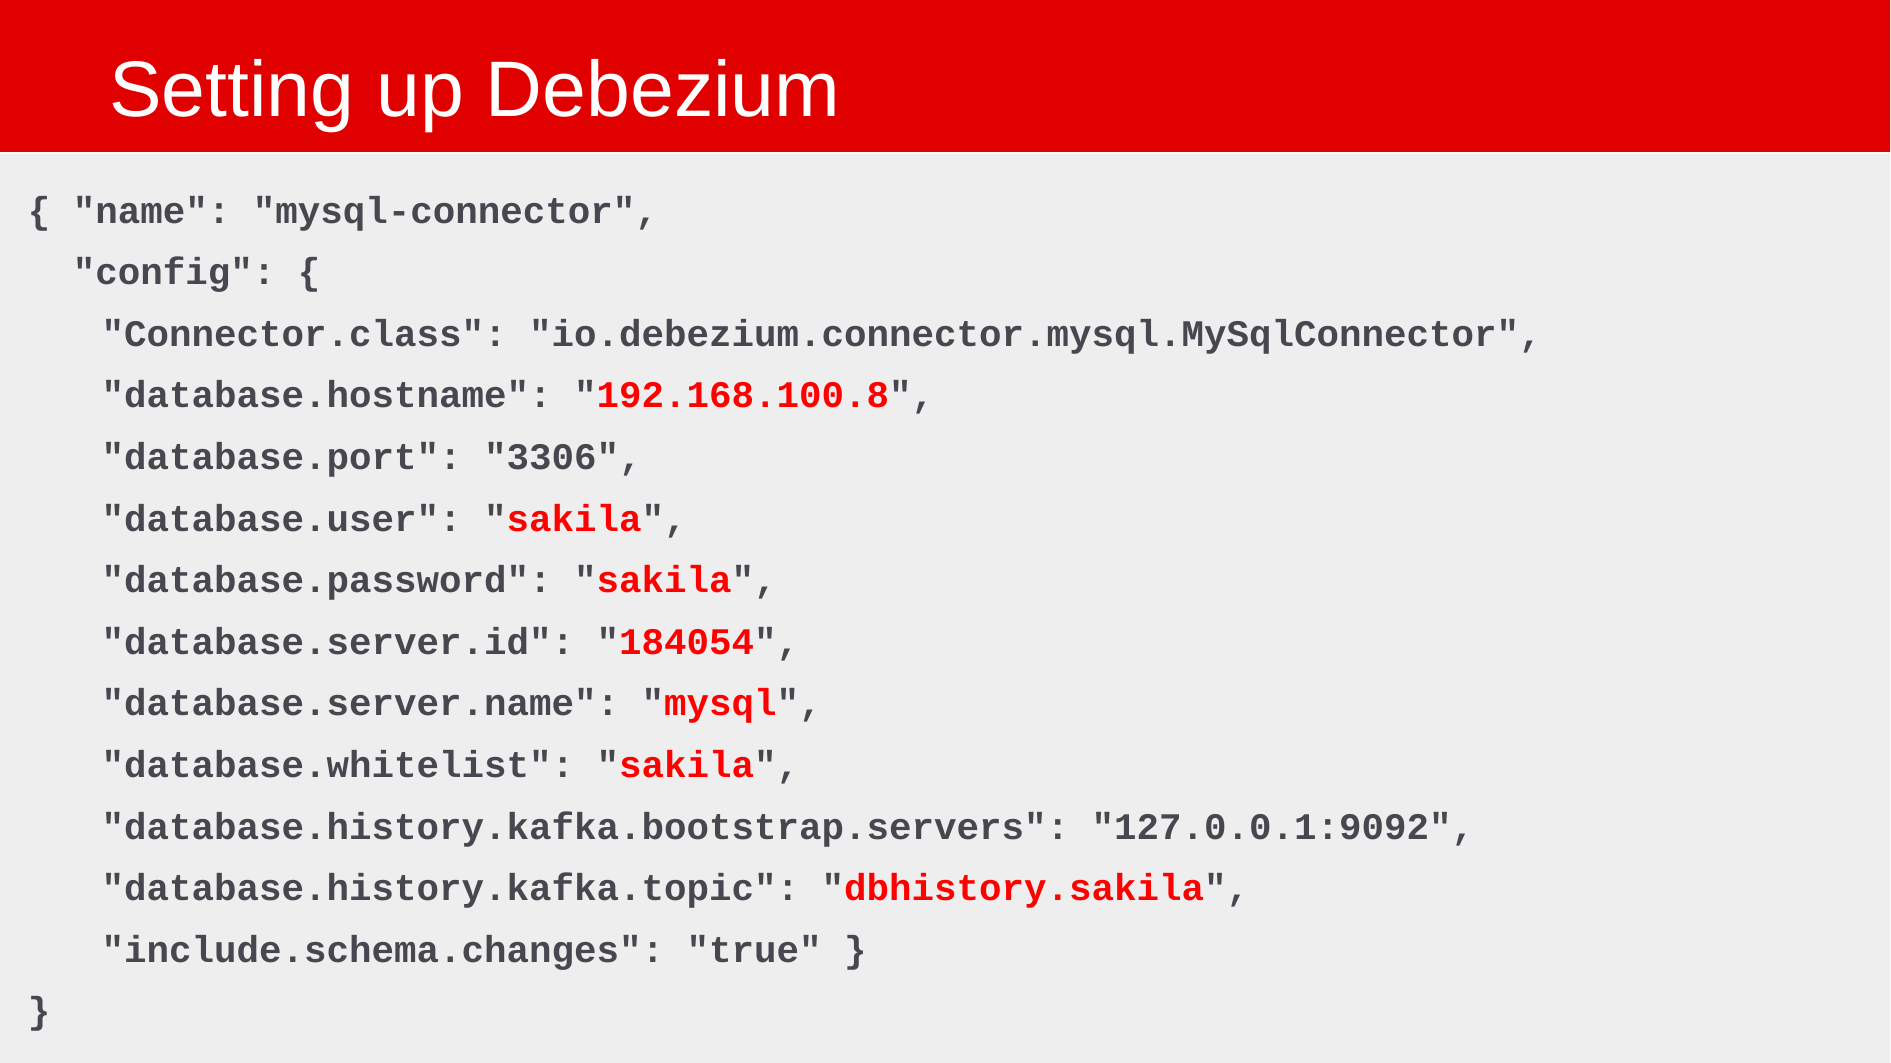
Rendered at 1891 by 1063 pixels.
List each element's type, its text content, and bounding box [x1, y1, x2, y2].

text_box Setting up Debezium [94, 30, 1796, 171]
text_box { "name": "mysql-connector", "config": { "Connector.class": "io.debezium.connector.mysql.MySqlConnector", "database.hostname": "192.168.100.8", "database.port": "3306", "database.user": "sakila", "database.password": "sakila", "database.server.id": "184054", "database.server.name": "mysql", "database.whitelist": "sakila", "database.history.kafka.bootstrap.servers": "127.0.0.1:9092", "database.history.kafka.topic": "dbhistory.sakila", "include.schema.changes": "true" } } [13, 171, 1890, 730]
picture [0, 154, 1891, 1063]
